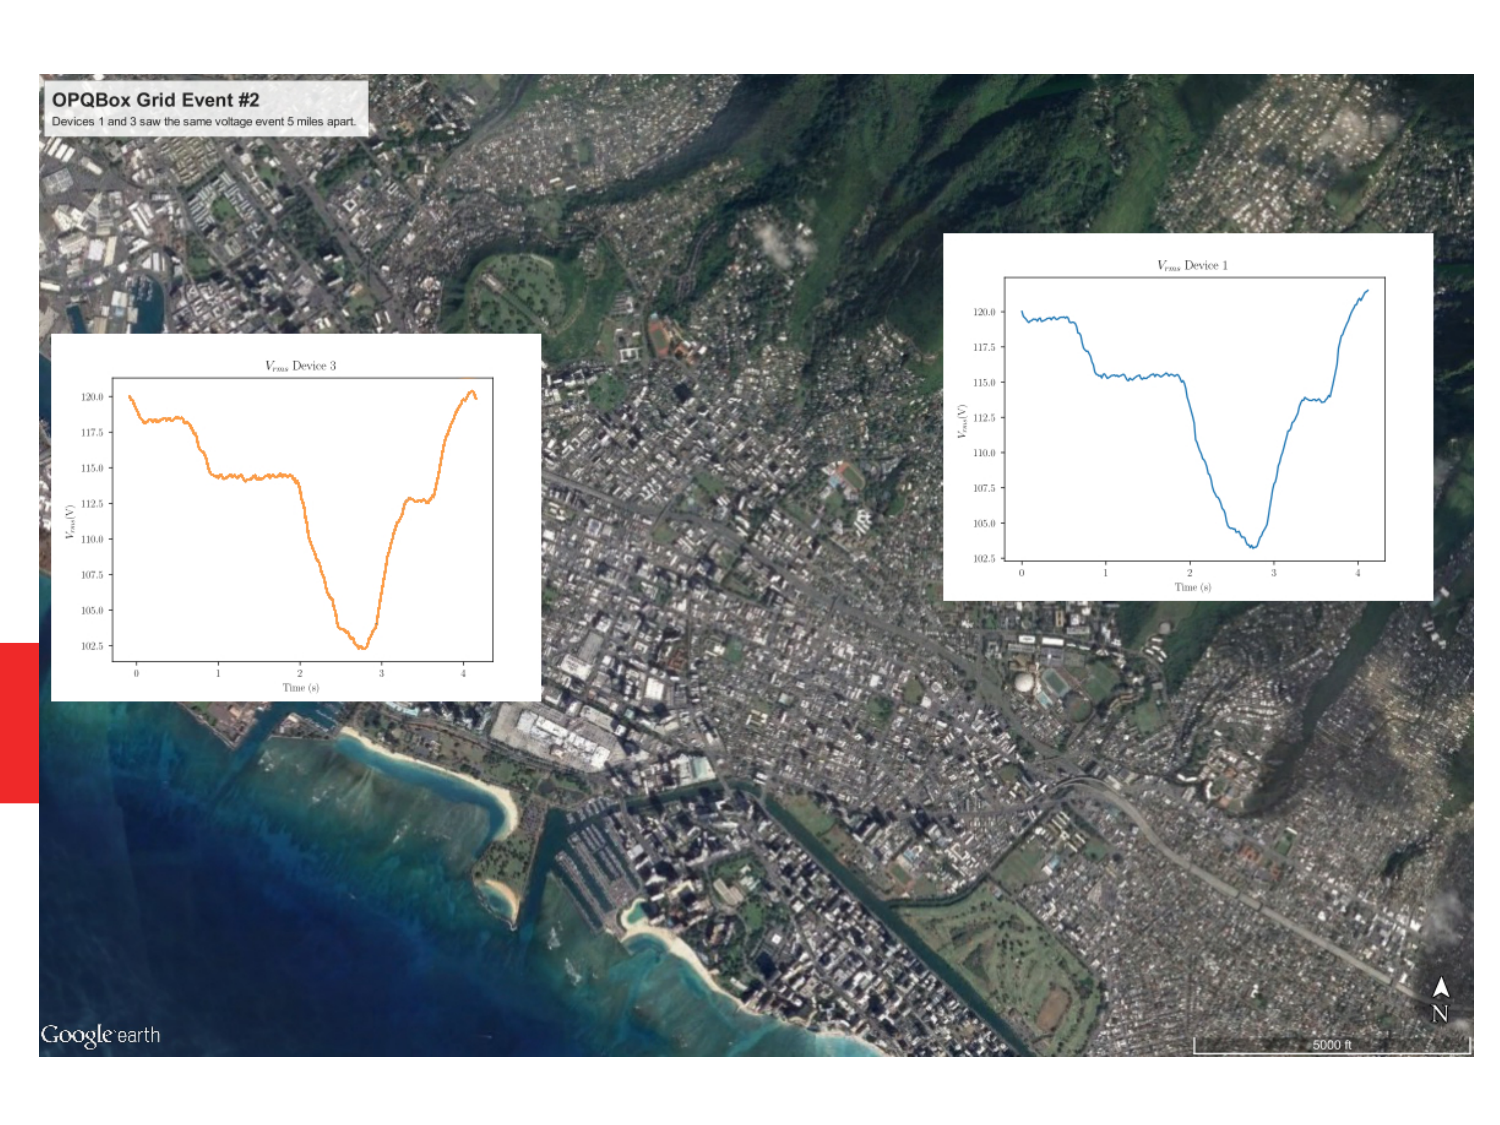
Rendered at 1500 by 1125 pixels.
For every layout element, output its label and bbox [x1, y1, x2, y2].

picture [39, 74, 1474, 1057]
